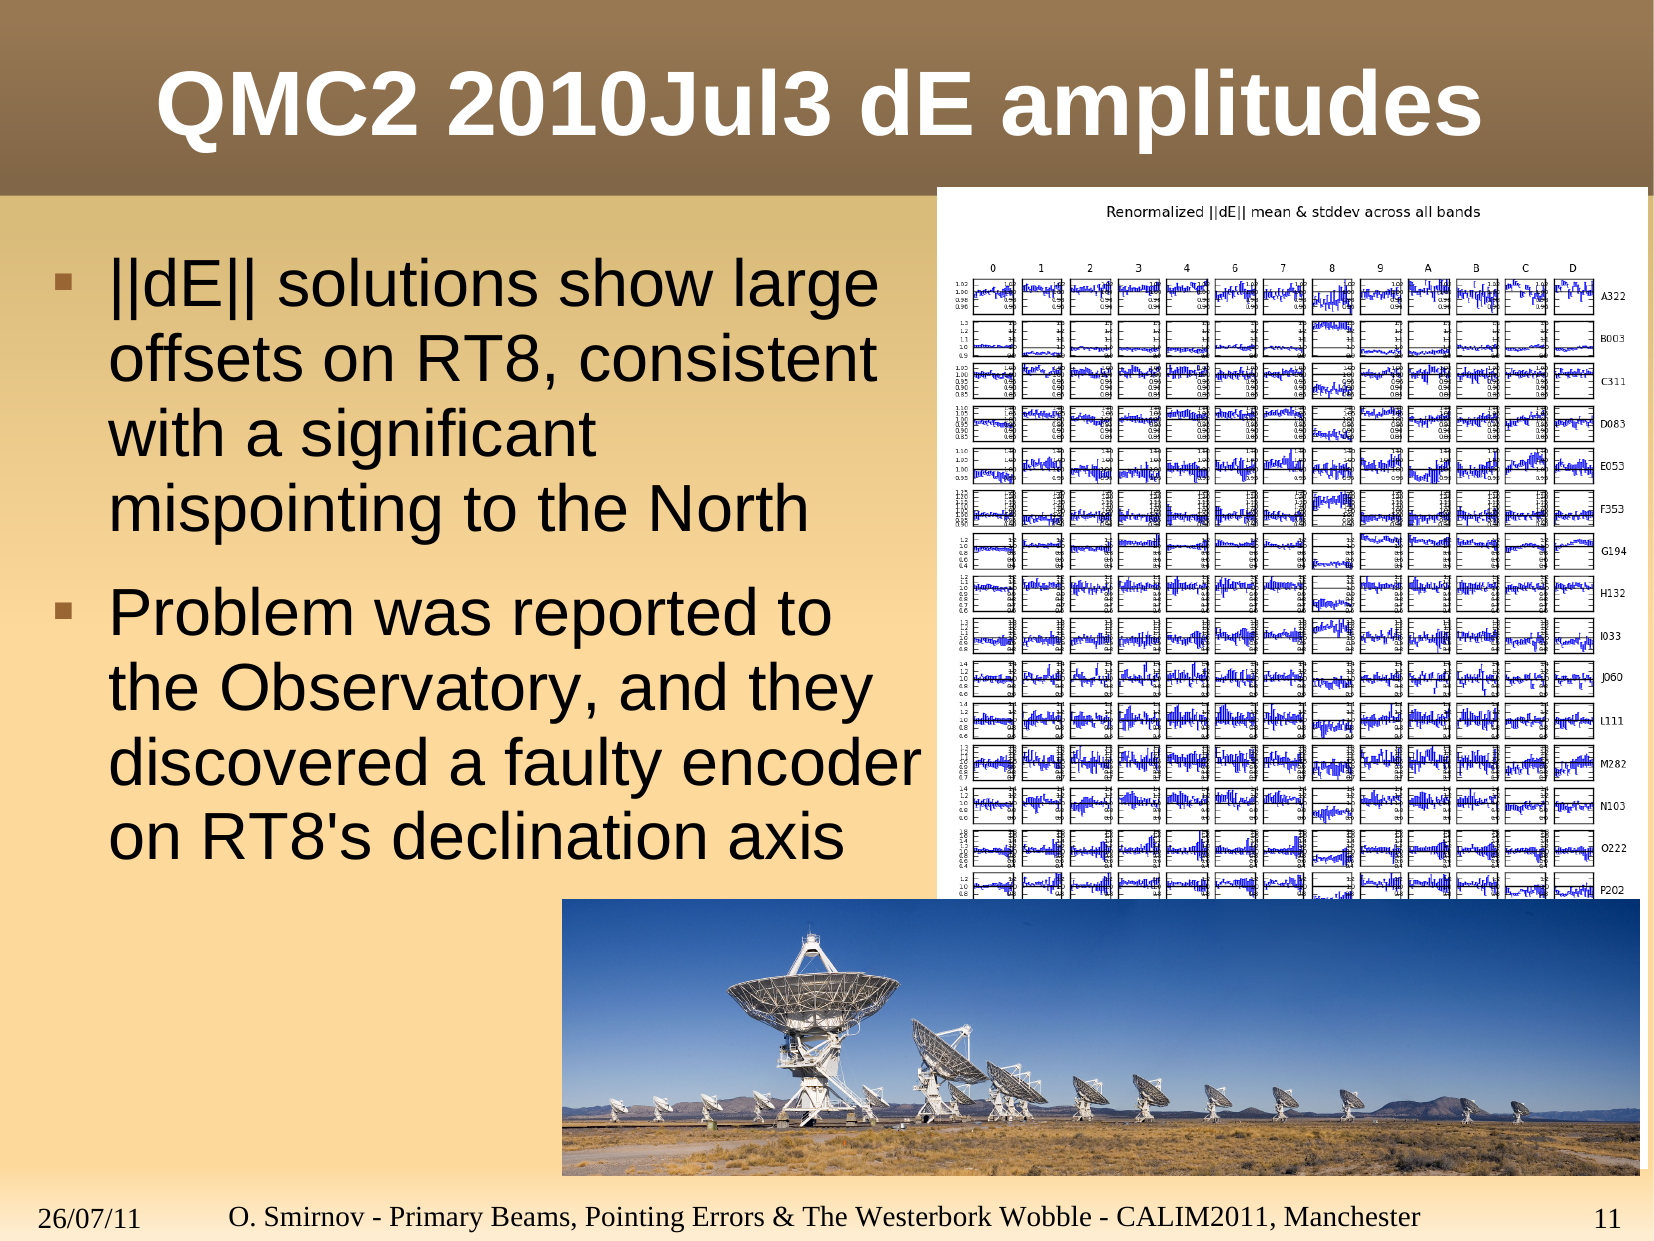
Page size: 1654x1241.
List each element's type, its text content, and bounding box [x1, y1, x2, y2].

title QMC2 2010Jul3 dE amplitudes [76, 7, 1565, 200]
picture [0, 0, 1654, 1241]
list ||dE|| solutions show large offsets on RT8, consistent with a significant mispointing to the North Problem was reported to the Observatory, and they discovered a faulty encoder on RT8's declination axis [37, 246, 937, 1051]
